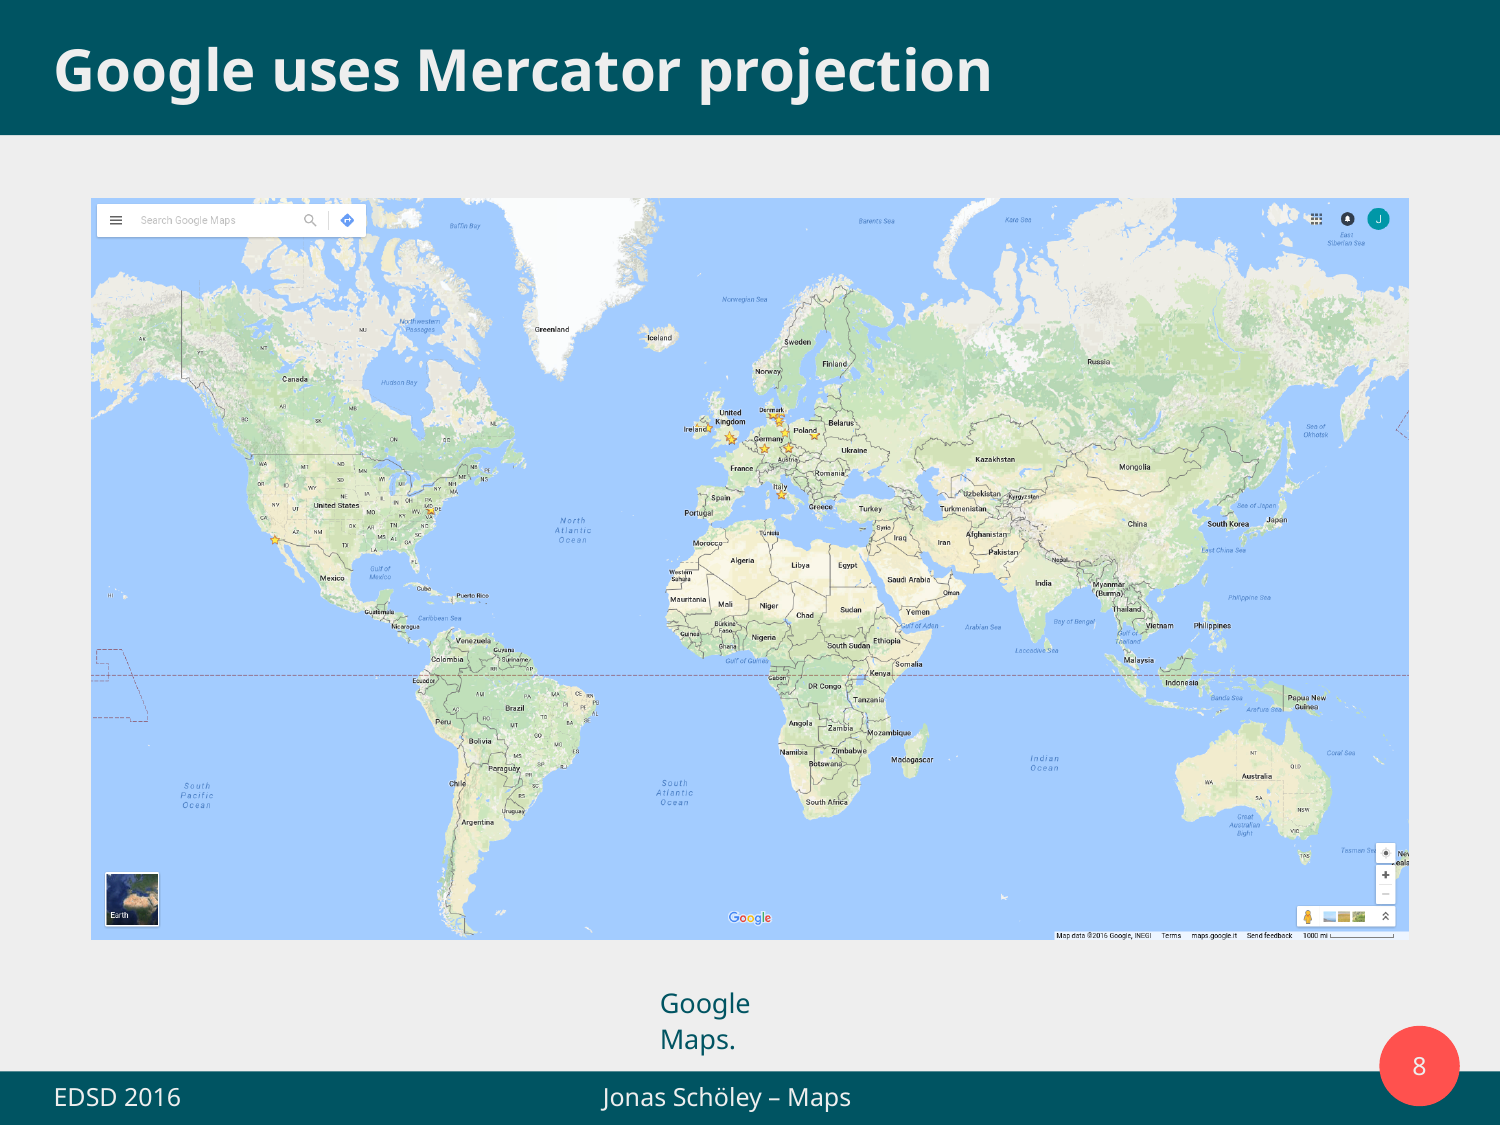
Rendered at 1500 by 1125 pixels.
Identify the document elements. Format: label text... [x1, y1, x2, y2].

title Google uses Mercator projection [53, 0, 1447, 141]
picture [91, 198, 1409, 940]
text_box Google Maps. [645, 977, 839, 1063]
